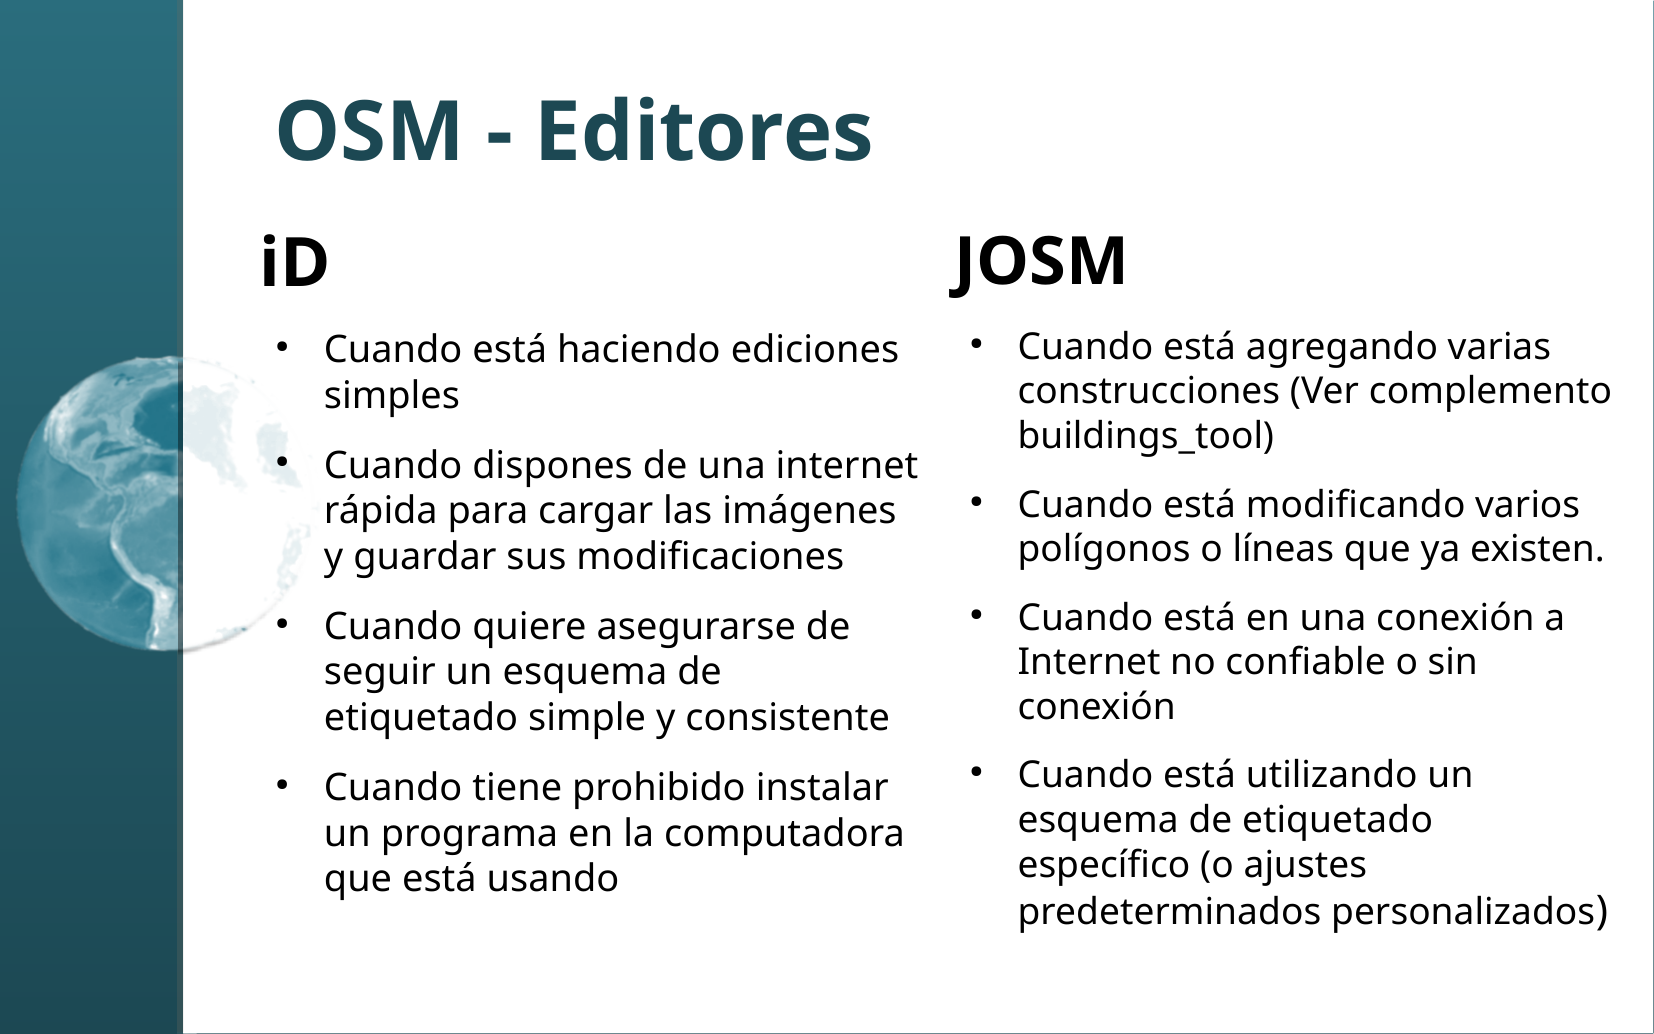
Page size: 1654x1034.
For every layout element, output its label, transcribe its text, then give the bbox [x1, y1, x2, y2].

picture [2, 345, 259, 665]
list JOSM Cuando está agregando varias construcciones (Ver complemento buildings_tool) Cuando está modificando varios polígonos o líneas que ya existen. Cuando está en una conexión a Internet no confiable o sin conexión Cuando está utilizando un esquema de etiquetado específico (o ajustes predeterminados personalizados) [954, 218, 1617, 942]
list iD Cuando está haciendo ediciones simples Cuando dispones de una internet rápida para cargar las imágenes y guardar sus modificaciones Cuando quiere asegurarse de seguir un esquema de etiquetado simple y consistente Cuando tiene prohibido instalar un programa en la computadora que está usando [259, 218, 922, 942]
title OSM - Editores [259, 41, 1616, 214]
